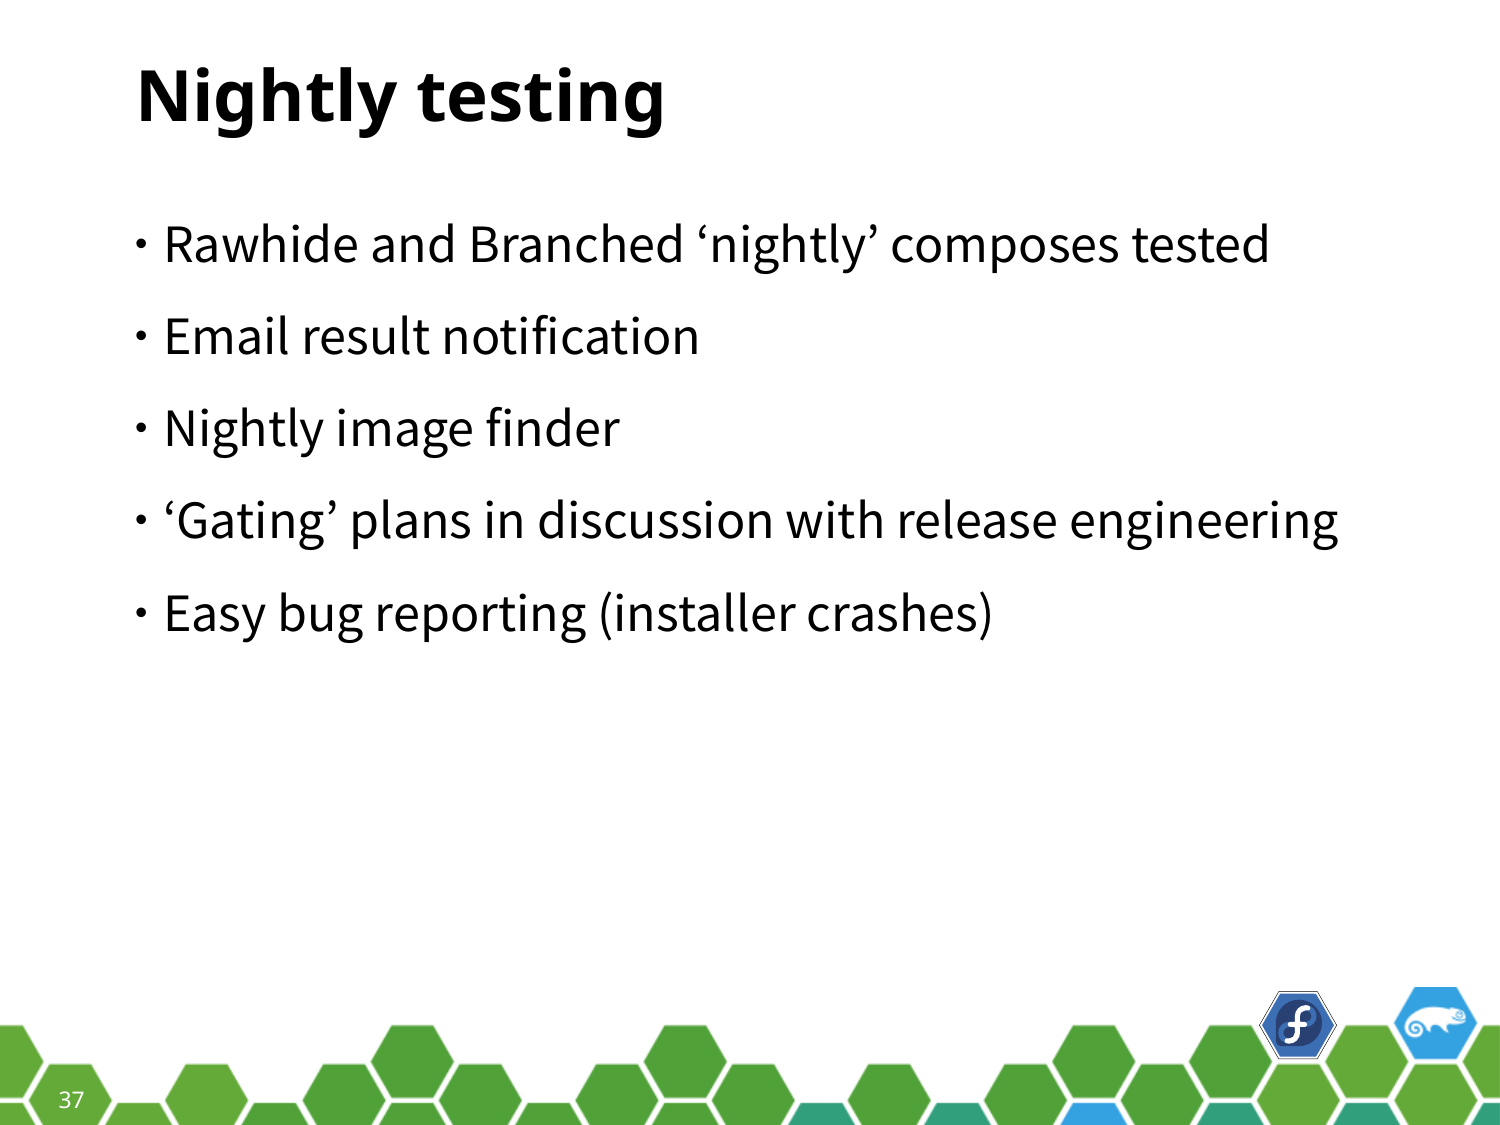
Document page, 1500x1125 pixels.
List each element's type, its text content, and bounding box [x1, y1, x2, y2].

title Nightly testing [135, 12, 1372, 175]
list Rawhide and Branched ‘nightly’ composes tested Email result notification Nightly image finder ‘Gating’ plans in discussion with release engineering Easy bug reporting (installer crashes) [135, 208, 1372, 862]
picture [0, 987, 1500, 1125]
